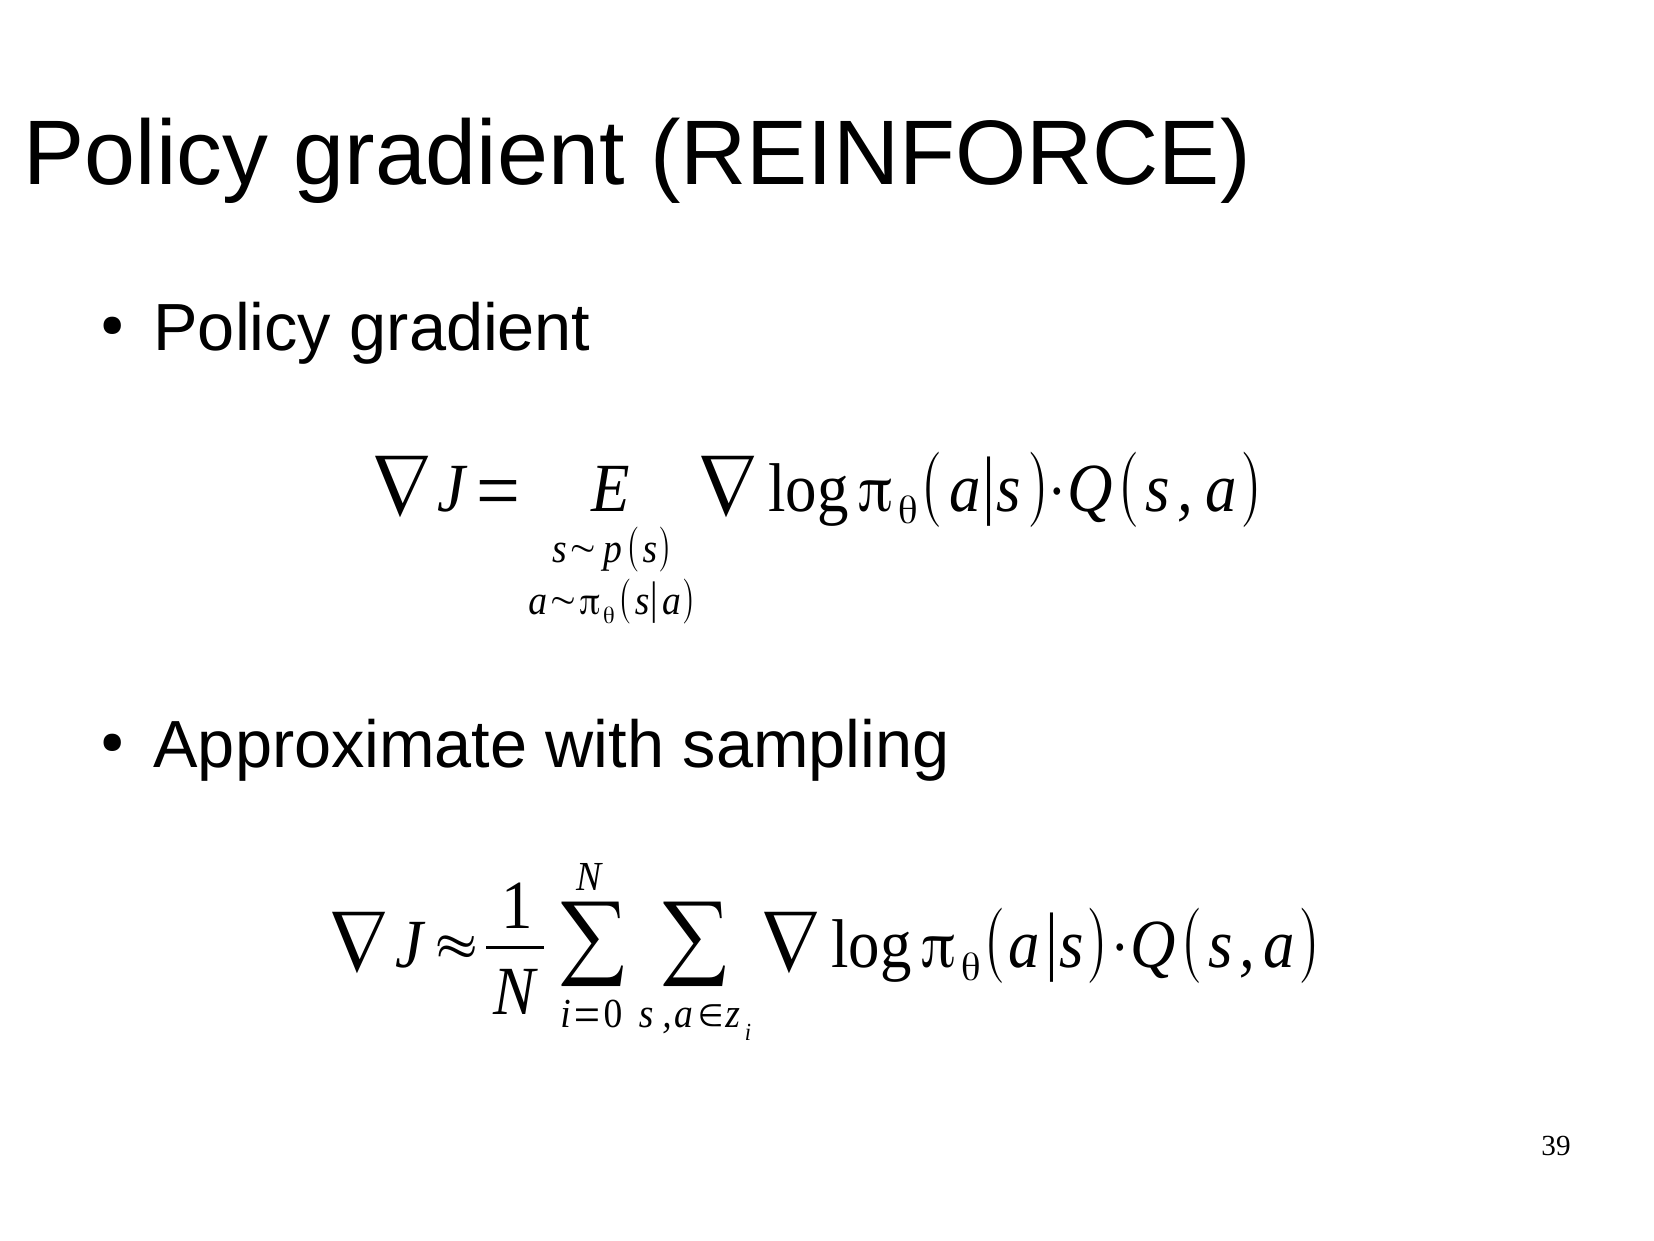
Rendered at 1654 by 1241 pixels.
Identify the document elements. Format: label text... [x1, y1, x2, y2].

list Policy gradient Approximate with sampling [82, 290, 1571, 1010]
chart [355, 446, 1275, 627]
chart [312, 851, 1337, 1046]
title Policy gradient (REINFORCE) [23, 49, 1512, 257]
